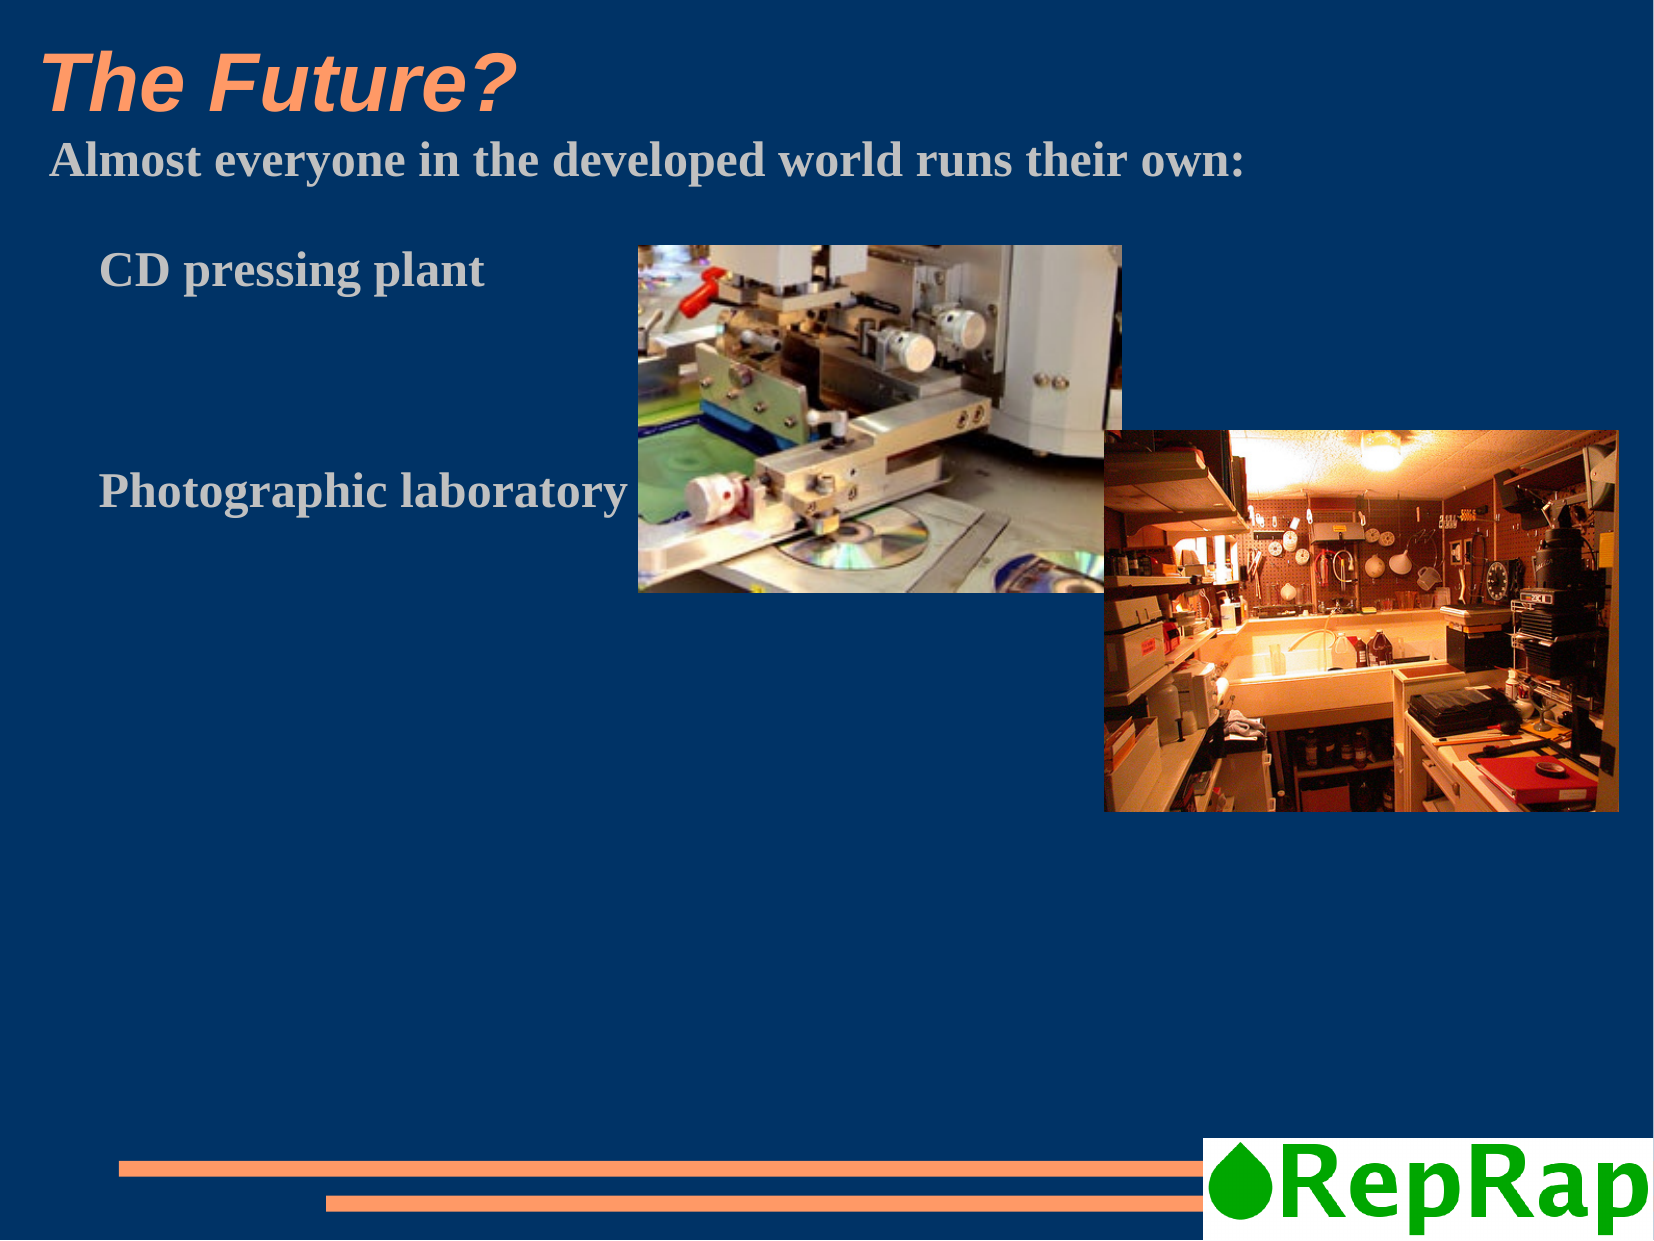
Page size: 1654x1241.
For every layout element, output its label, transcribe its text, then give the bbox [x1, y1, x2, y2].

picture [638, 245, 1619, 812]
title The Future? [37, 0, 1532, 187]
picture [1203, 1138, 1654, 1241]
text_box Almost everyone in the developed world runs their own: CD pressing plant Photographic laboratory [48, 20, 1297, 1241]
